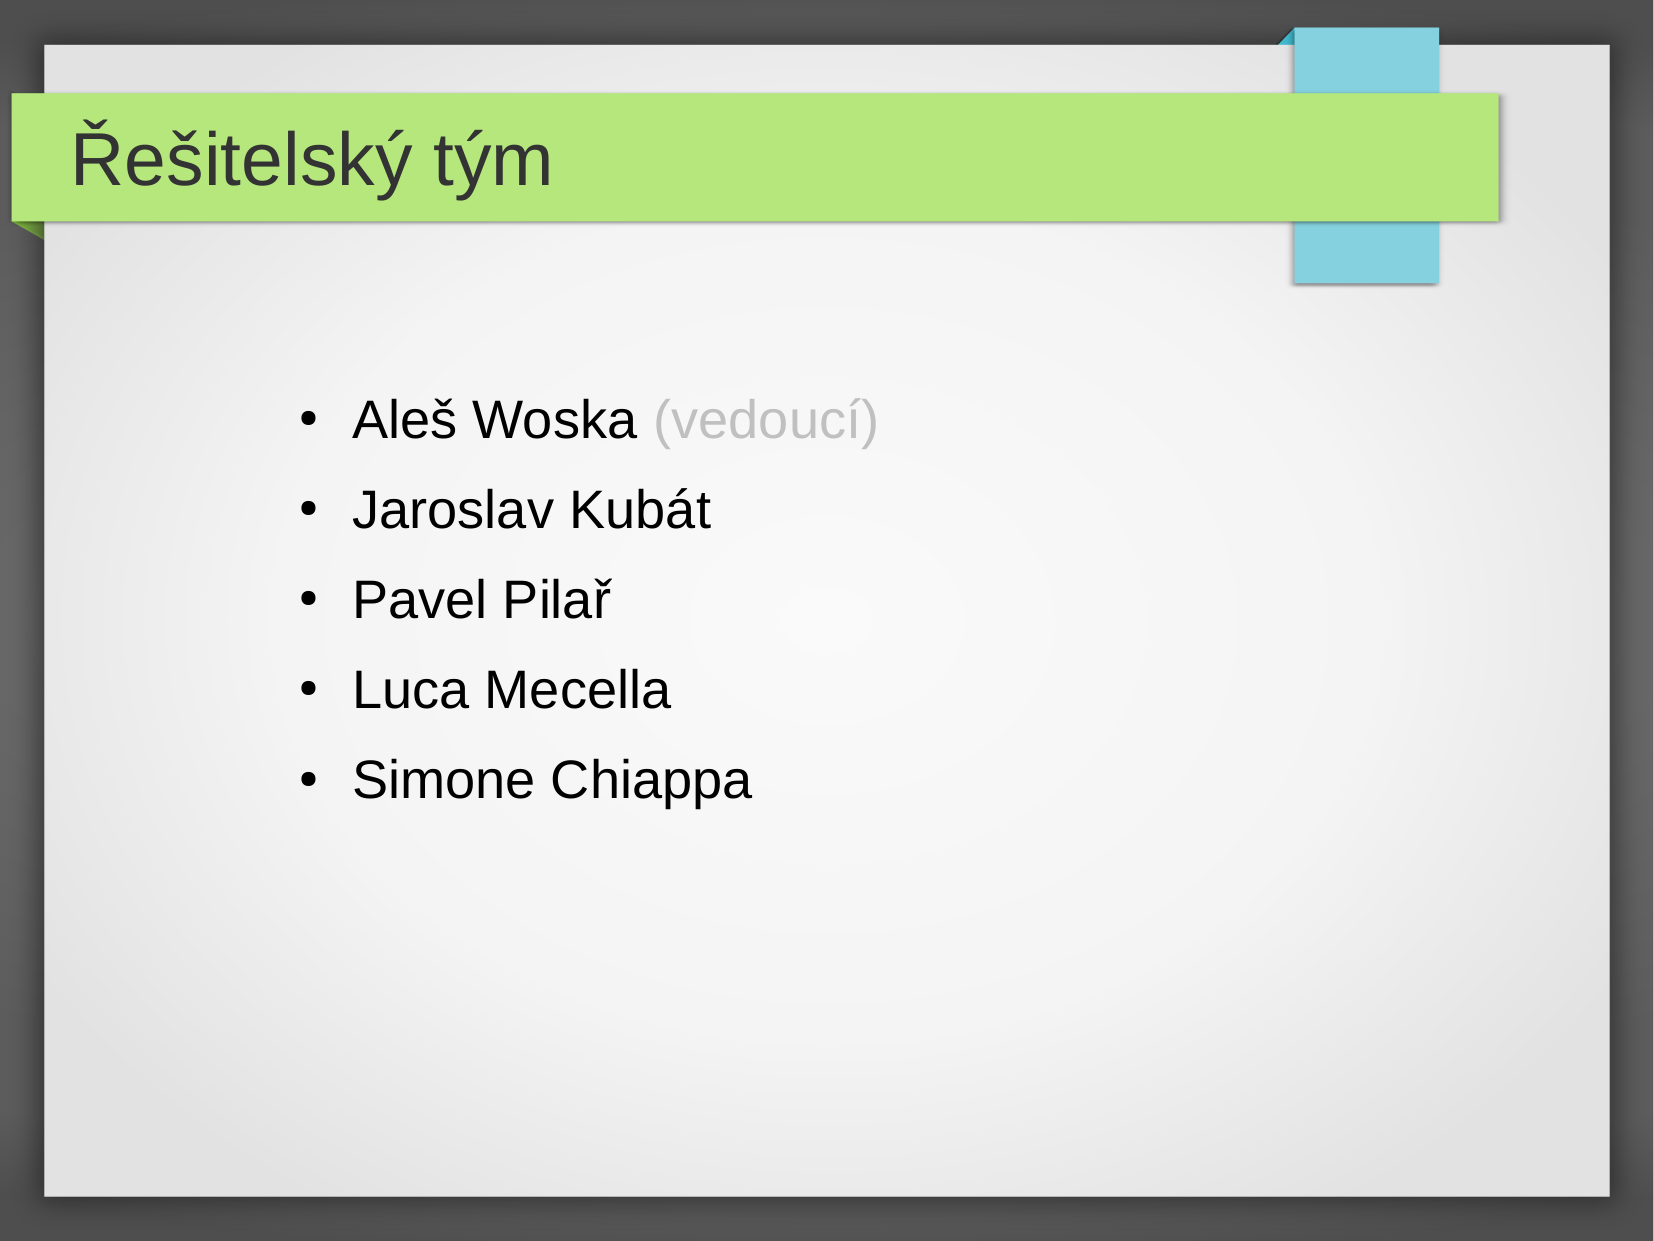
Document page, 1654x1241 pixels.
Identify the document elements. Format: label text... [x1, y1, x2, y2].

title Řešitelský tým [70, 106, 1229, 213]
list Aleš Woska (vedoucí) Jaroslav Kubát Pavel Pilař Luca Mecella Simone Chiappa [281, 389, 1548, 1110]
picture [0, 0, 1654, 1241]
